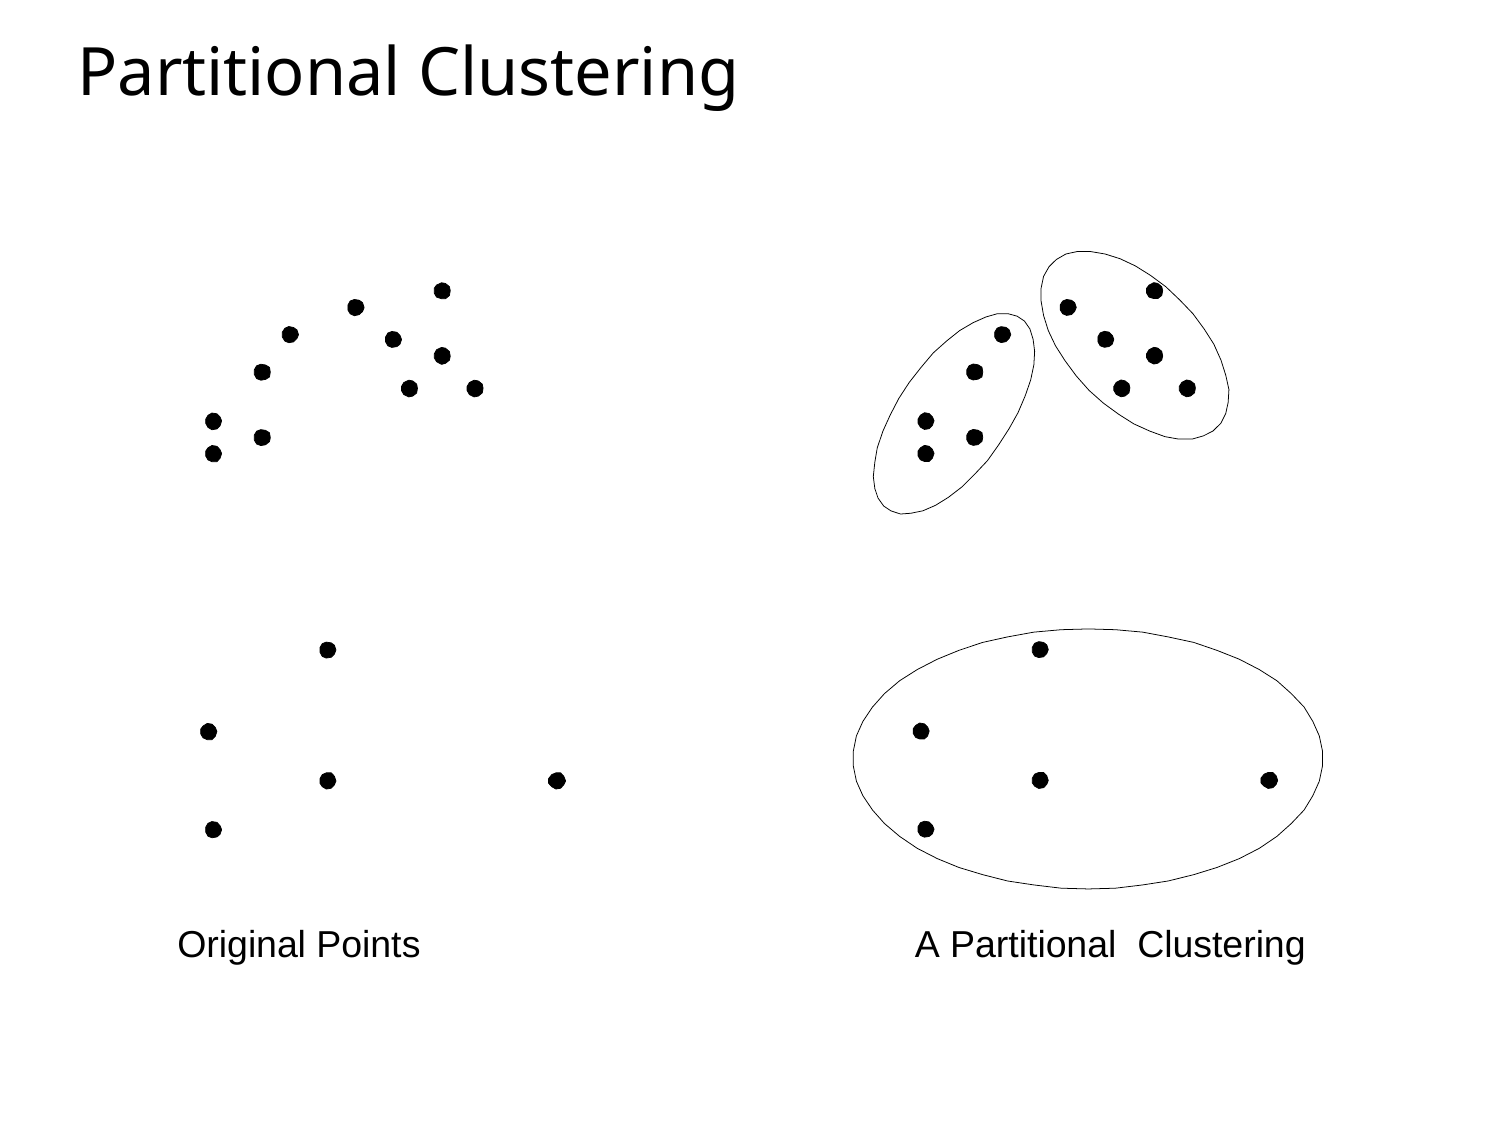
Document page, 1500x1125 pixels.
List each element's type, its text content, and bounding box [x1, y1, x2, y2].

text_box [548, 772, 566, 790]
text_box [320, 772, 336, 790]
text_box A Partitional Clustering [899, 912, 1363, 973]
text_box [320, 642, 336, 659]
text_box [205, 445, 222, 462]
text_box [254, 364, 271, 381]
text_box [200, 723, 217, 740]
text_box [434, 347, 451, 365]
chart [774, 212, 1329, 962]
text_box [347, 299, 365, 316]
text_box [254, 429, 271, 446]
text_box Original Points [162, 912, 550, 973]
text_box [282, 326, 299, 343]
text_box [385, 331, 402, 348]
text_box [467, 380, 484, 397]
text_box [401, 380, 418, 397]
text_box [205, 413, 222, 430]
text_box [205, 821, 222, 838]
text_box Partitional Clustering [62, 24, 1421, 116]
text_box [434, 282, 451, 299]
